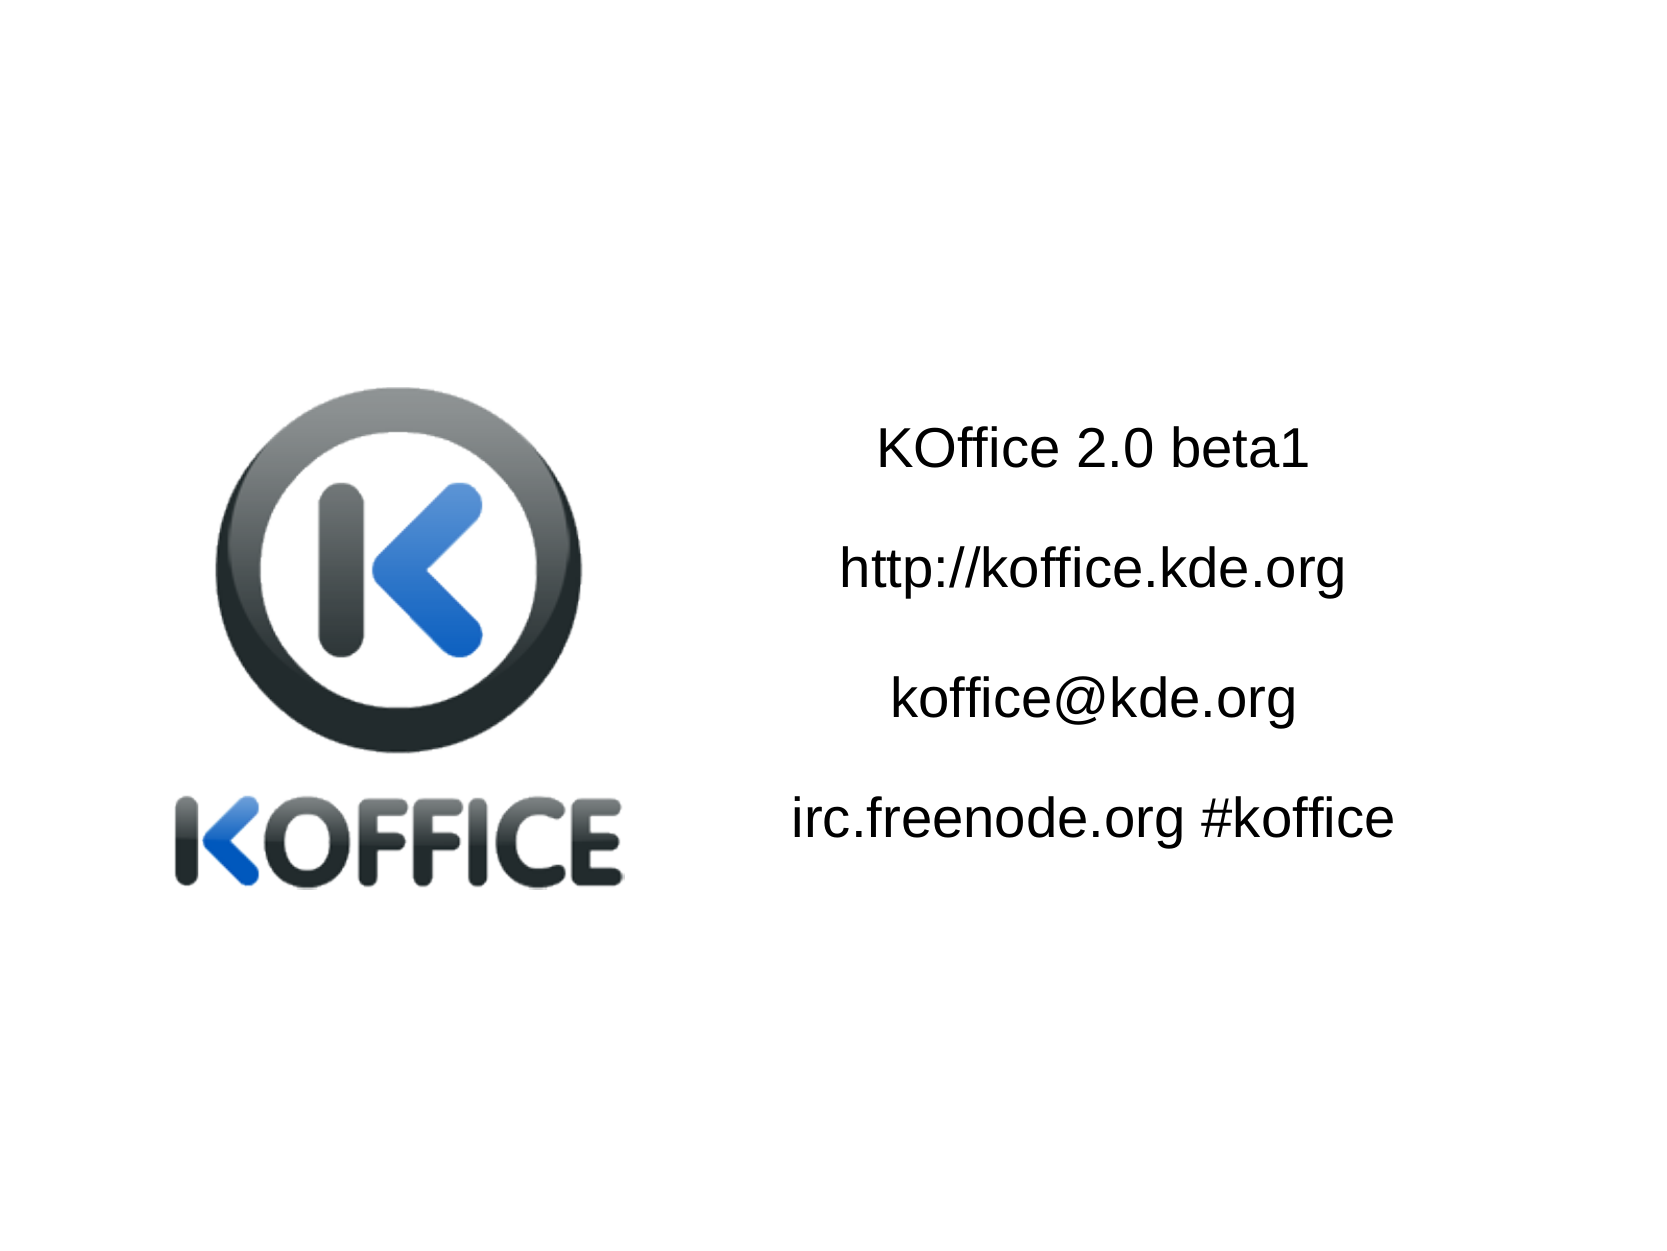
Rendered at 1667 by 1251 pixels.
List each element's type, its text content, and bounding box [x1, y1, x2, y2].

subtitle KOffice 2.0 beta1 http://koffice.kde.org koffice@kde.org irc.freenode.org #koffice [640, 419, 1547, 895]
picture [174, 387, 625, 890]
